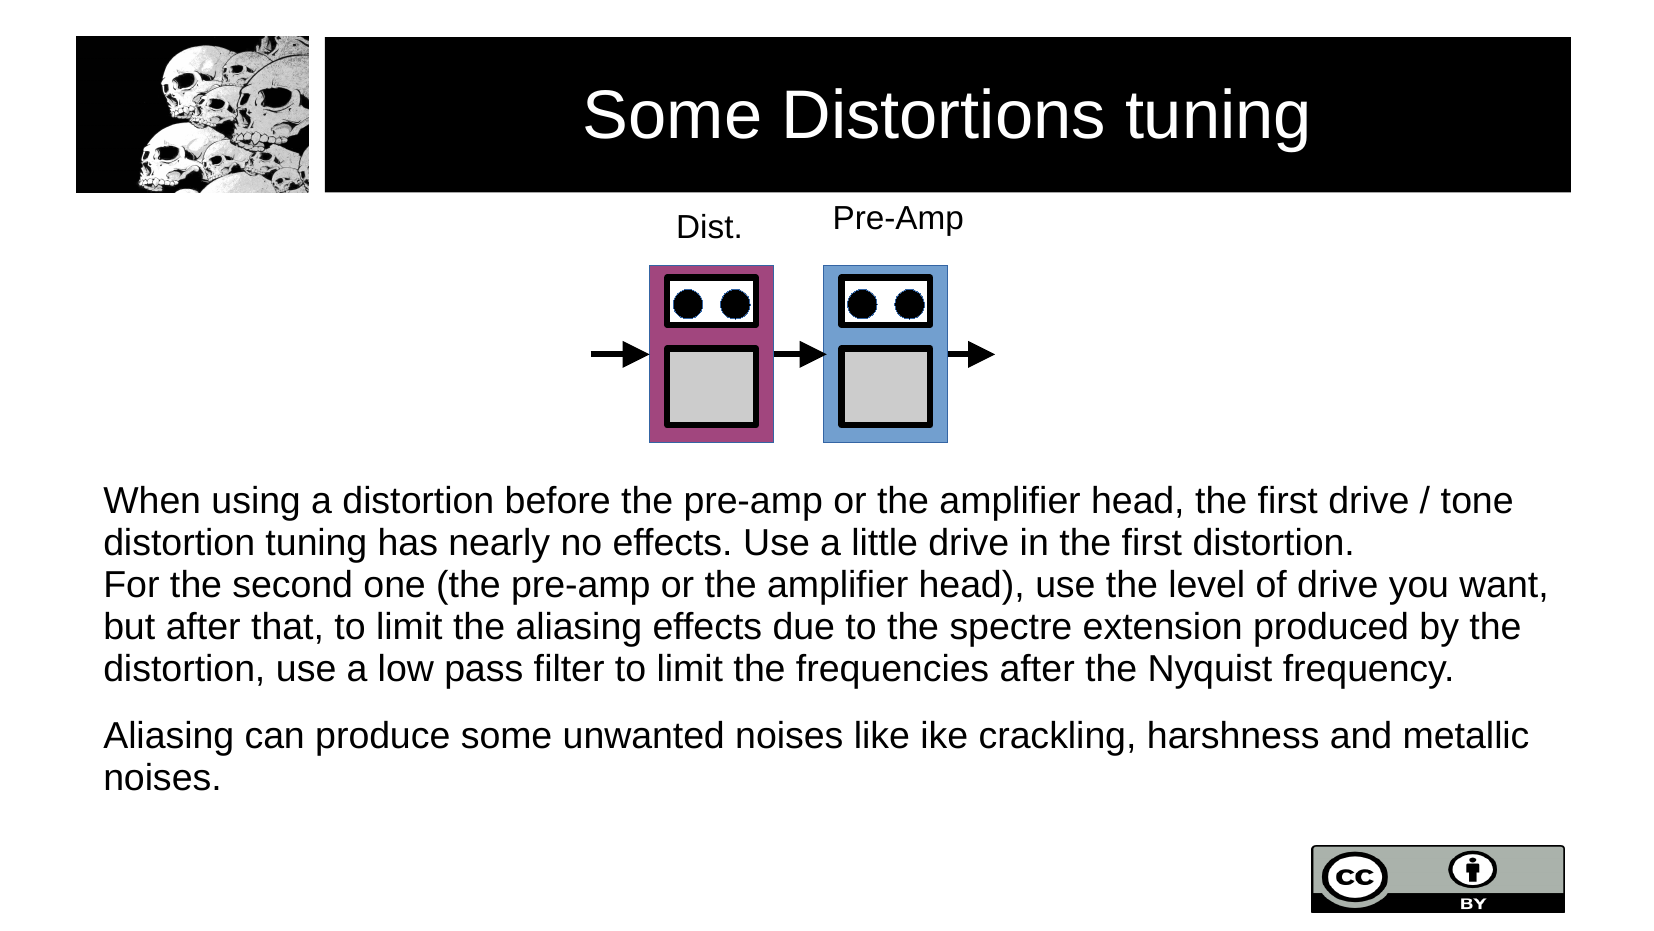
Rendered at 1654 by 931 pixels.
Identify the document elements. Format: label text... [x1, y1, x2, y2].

text_box When using a distortion before the pre-amp or the amplifier head, the first drive / tone distortion tuning has nearly no effects. Use a little drive in the first distortion. For the second one (the pre-amp or the amplifier head), use the level of drive you want, but after that, to limit the aliasing effects due to the spectre extension produced by the distortion, use a low pass filter to limit the frequencies after the Nyquist frequency. Aliasing can produce some unwanted noises like ike crackling, harshness and metallic noises. [88, 472, 1565, 848]
picture [76, 36, 309, 193]
picture [1311, 848, 1565, 913]
text_box Dist. [661, 200, 780, 253]
text_box [649, 265, 774, 443]
text_box [823, 265, 948, 443]
text_box Pre-Amp [817, 192, 1002, 252]
title Some Distortions tuning [324, 37, 1571, 193]
